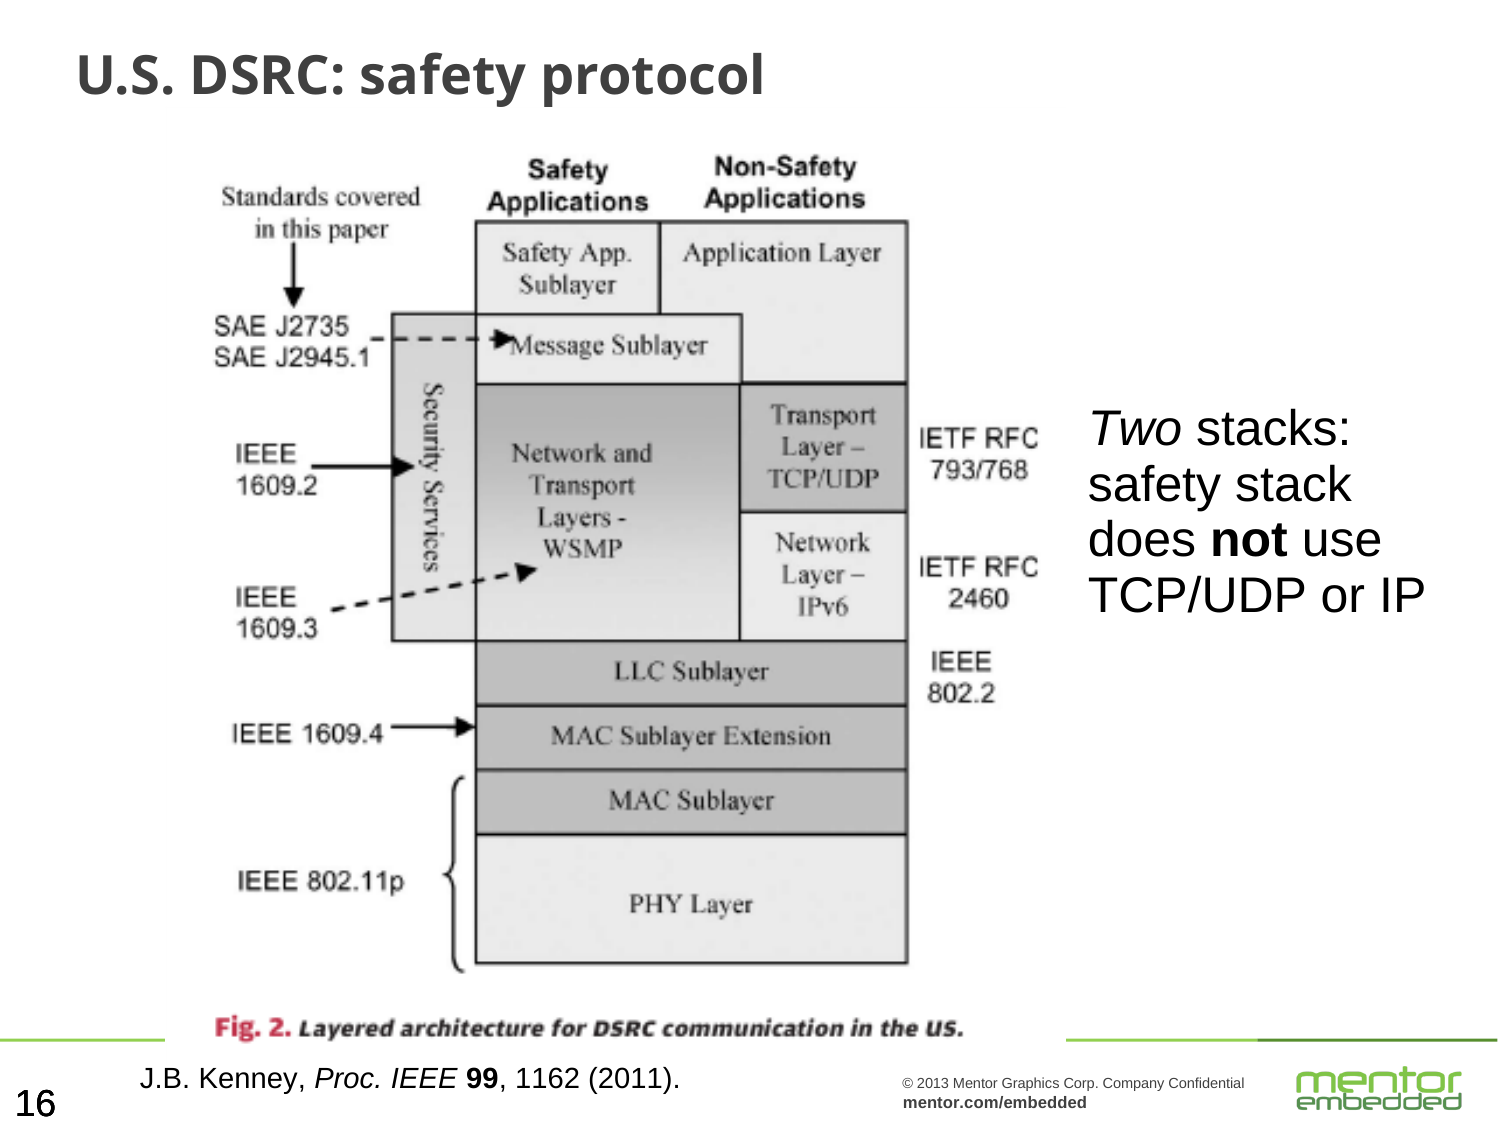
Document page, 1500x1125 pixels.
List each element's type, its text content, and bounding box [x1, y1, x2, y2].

picture [1292, 1062, 1464, 1114]
title U.S. DSRC: safety protocol [0, 0, 1500, 113]
picture [165, 113, 1066, 1066]
text_box J.B. Kenney, Proc. IEEE 99, 1162 (2011). [124, 1053, 843, 1110]
text_box Two stacks: safety stack does not use TCP/UDP or IP [1073, 389, 1456, 661]
